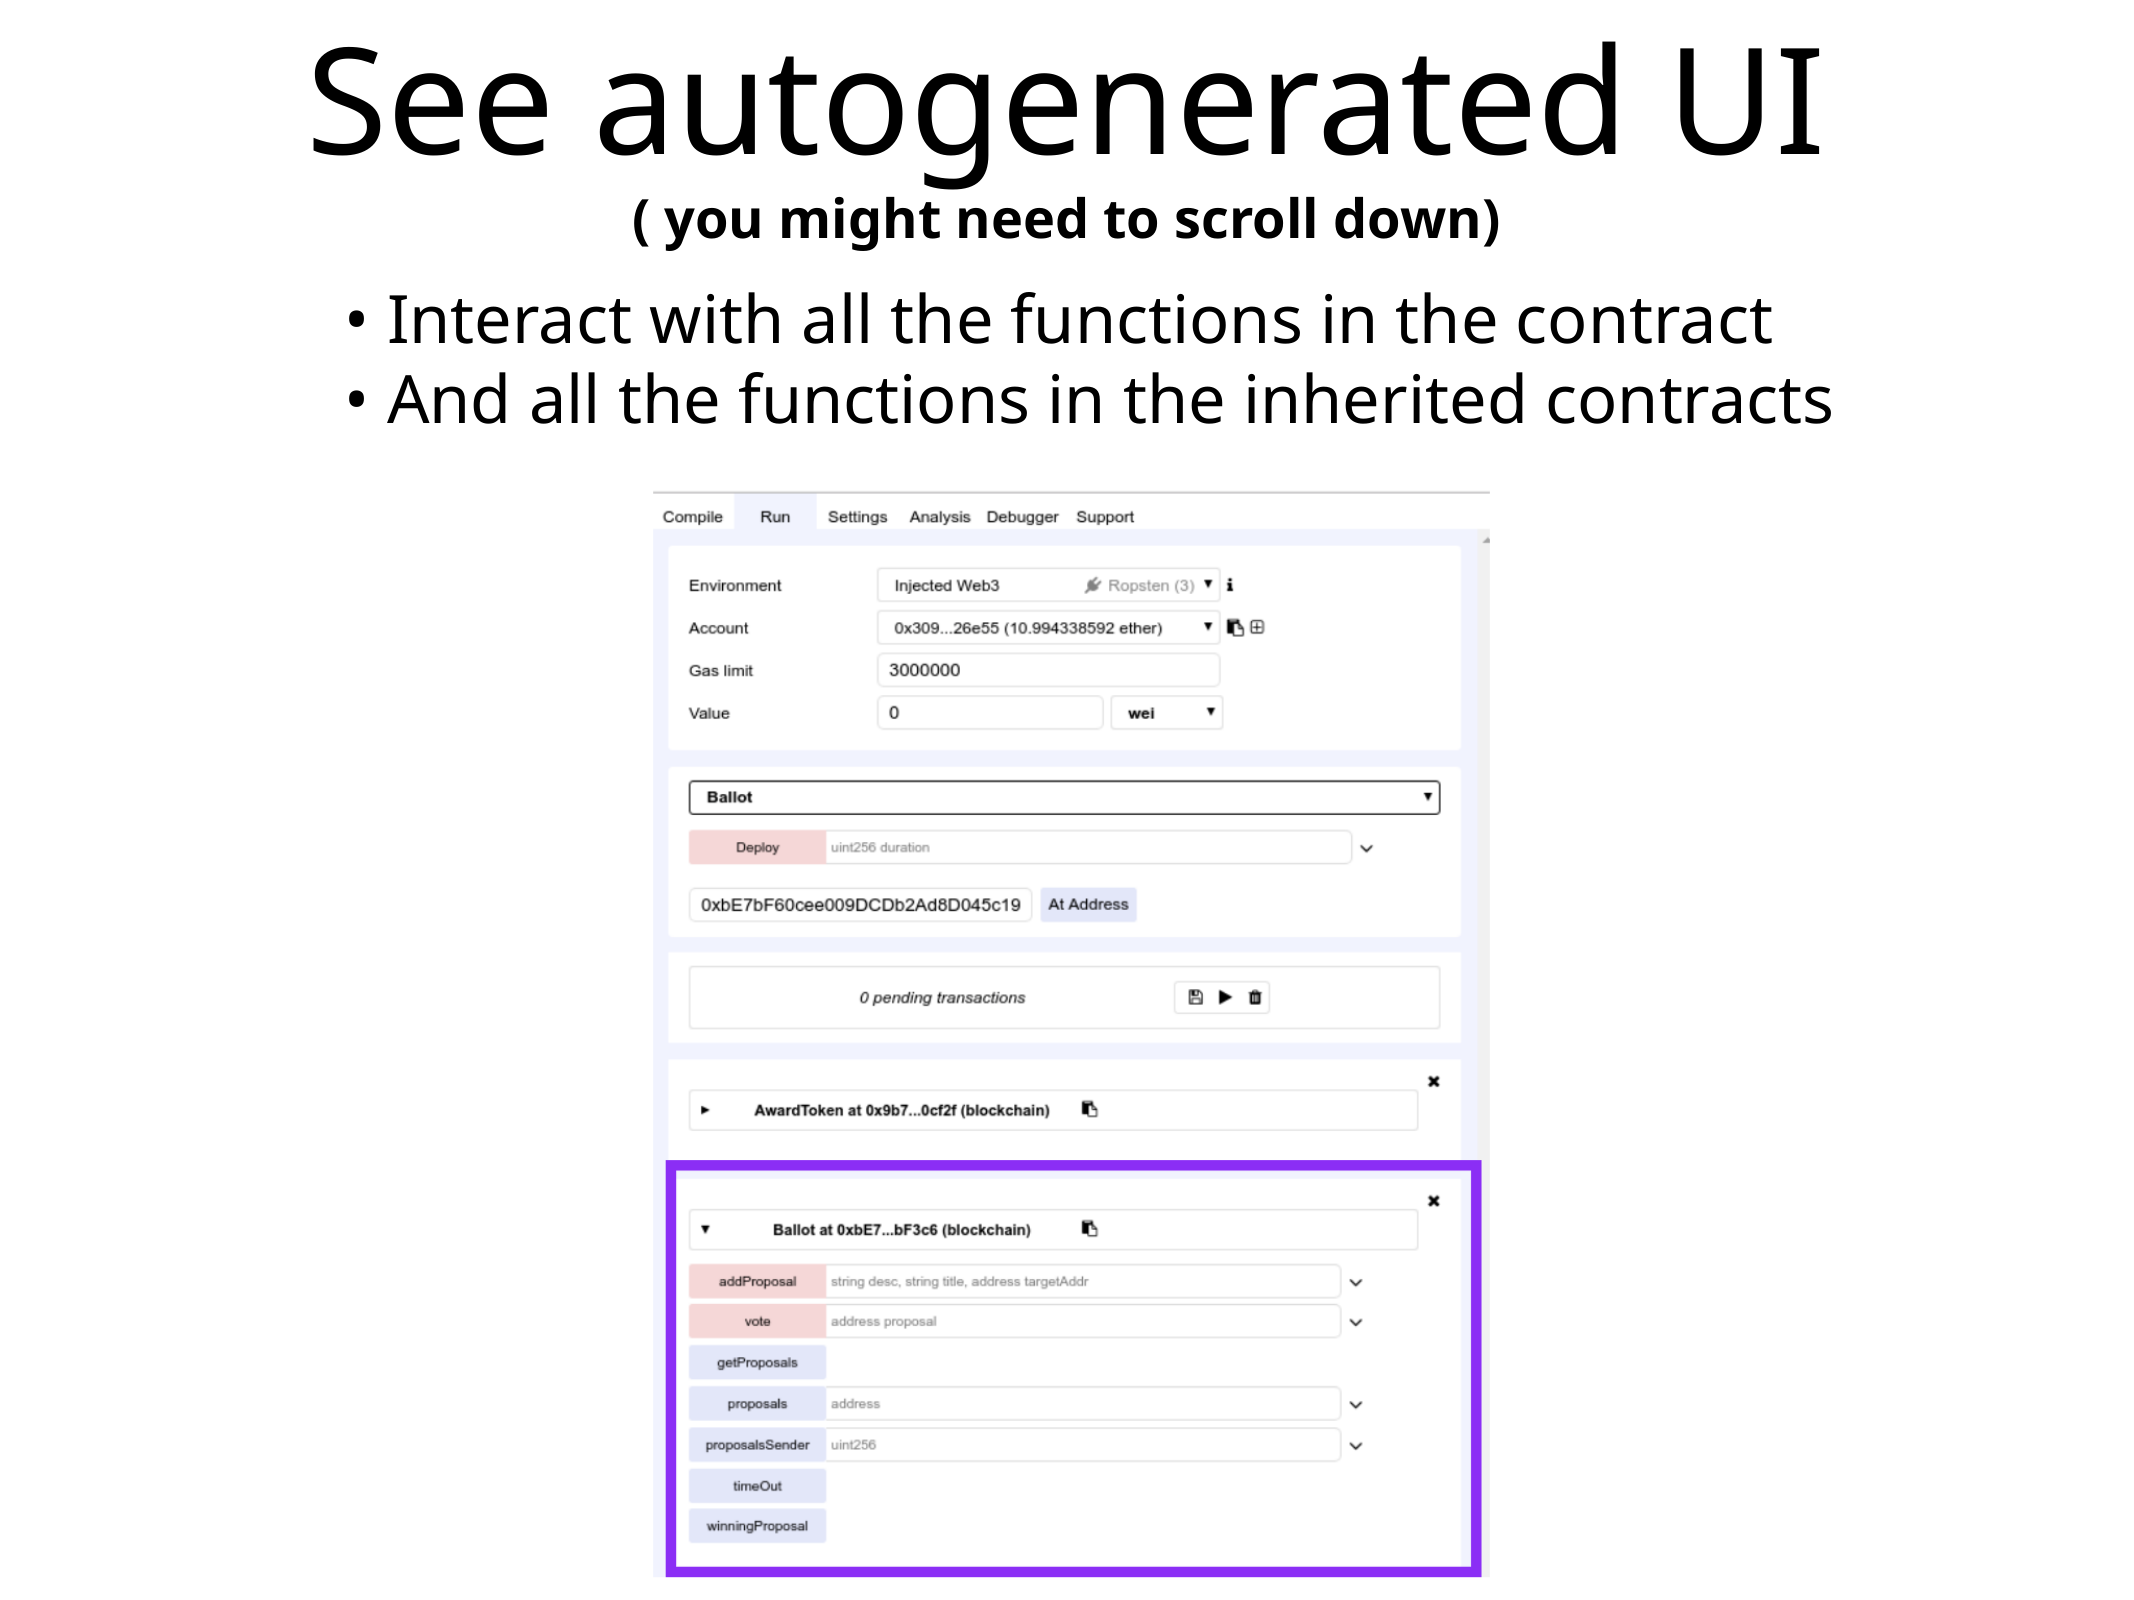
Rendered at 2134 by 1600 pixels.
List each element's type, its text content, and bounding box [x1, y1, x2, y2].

title See autogenerated UI ( you might need to scroll down) [69, 0, 2064, 541]
subtitle • Interact with all the functions in the contract • And all the functions in the inherited contracts [330, 270, 2134, 550]
picture [624, 474, 1565, 1600]
